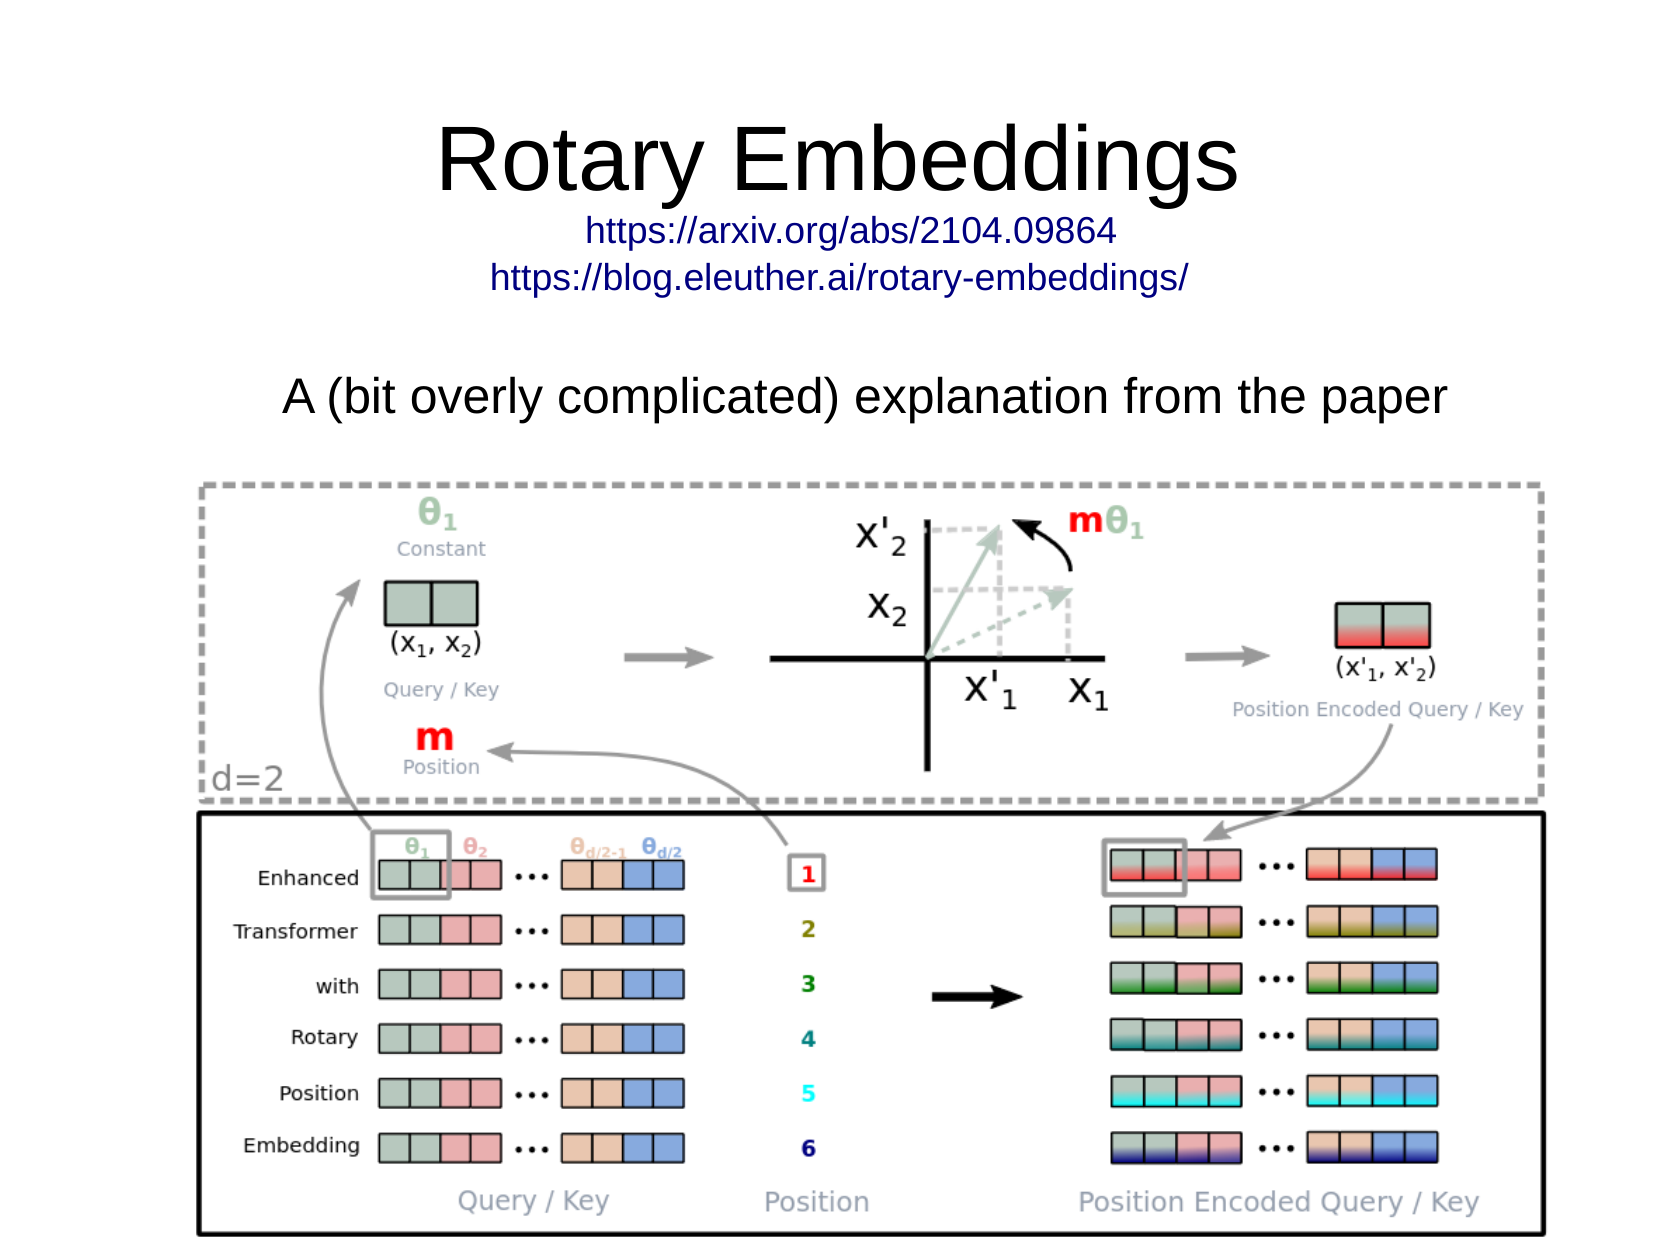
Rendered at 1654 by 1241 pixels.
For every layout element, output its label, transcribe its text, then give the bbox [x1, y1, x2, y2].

text_box A (bit overly complicated) explanation from the paper [267, 360, 1574, 487]
title Rotary Embeddings [94, 55, 1583, 263]
picture [181, 473, 1549, 1241]
text_box https://arxiv.org/abs/2104.09864 [570, 202, 1133, 259]
text_box https://blog.eleuther.ai/rotary-embeddings/ [475, 249, 1204, 307]
